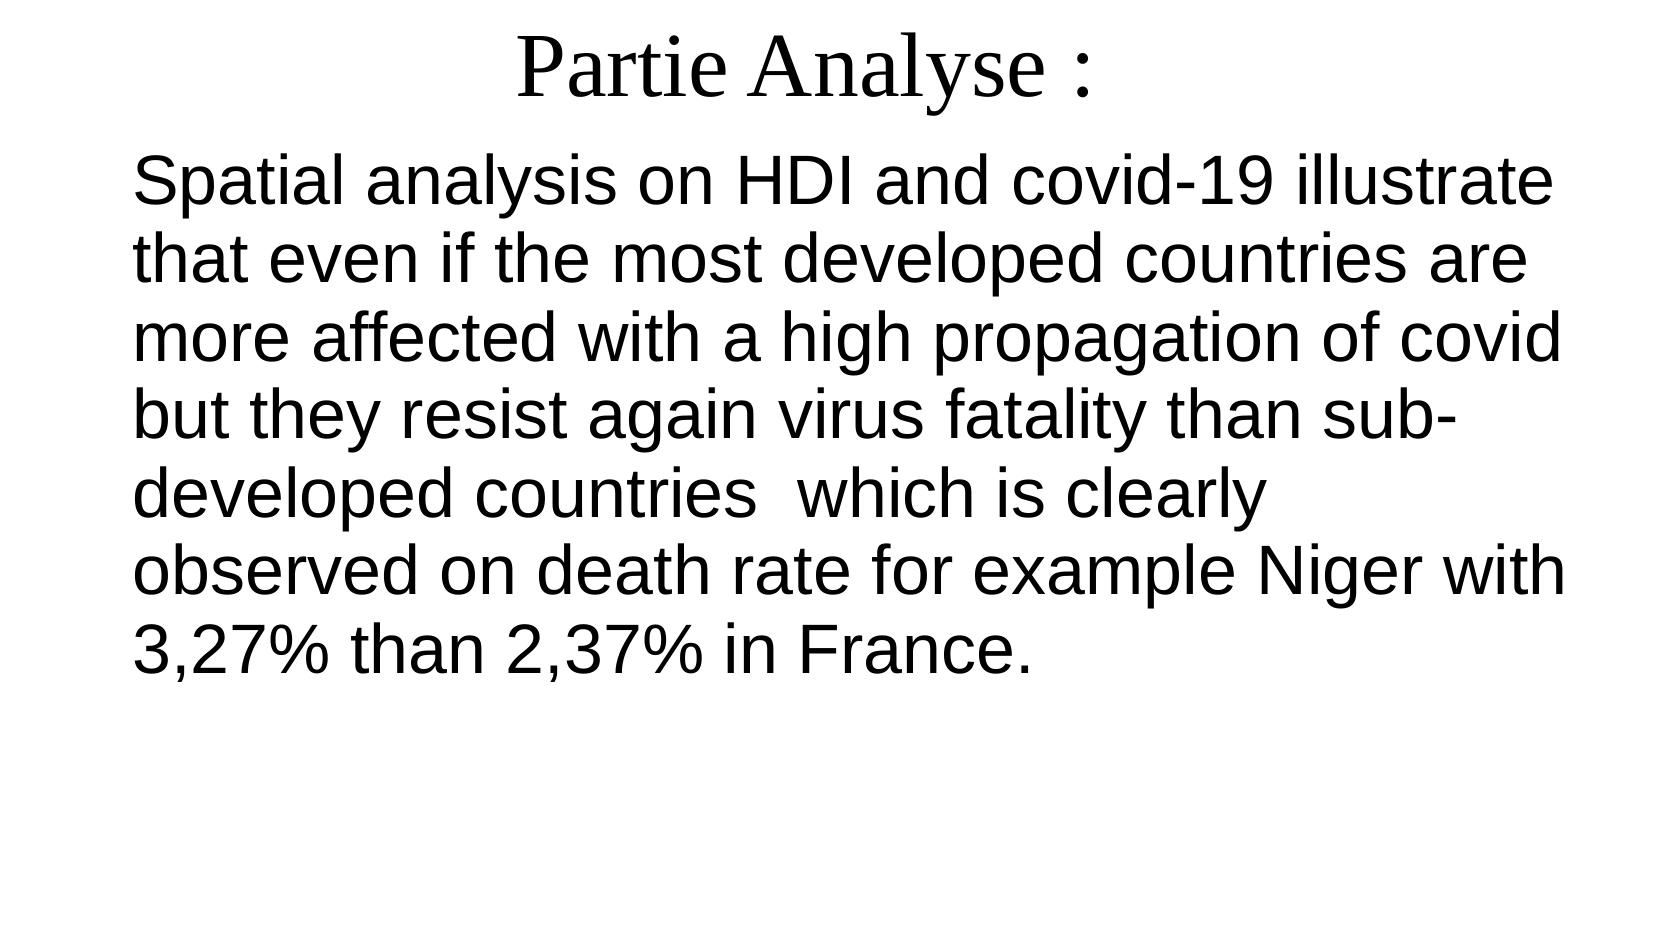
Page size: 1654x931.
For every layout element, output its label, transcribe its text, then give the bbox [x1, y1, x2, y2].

list Spatial analysis on HDI and covid-19 illustrate that even if the most developed countries are more affected with a high propagation of covid but they resist again virus fatality than sub-developed countries which is clearly observed on death rate for example Niger with 3,27% than 2,37% in France. [82, 141, 1571, 758]
title Partie Analyse : [23, 11, 1589, 119]
